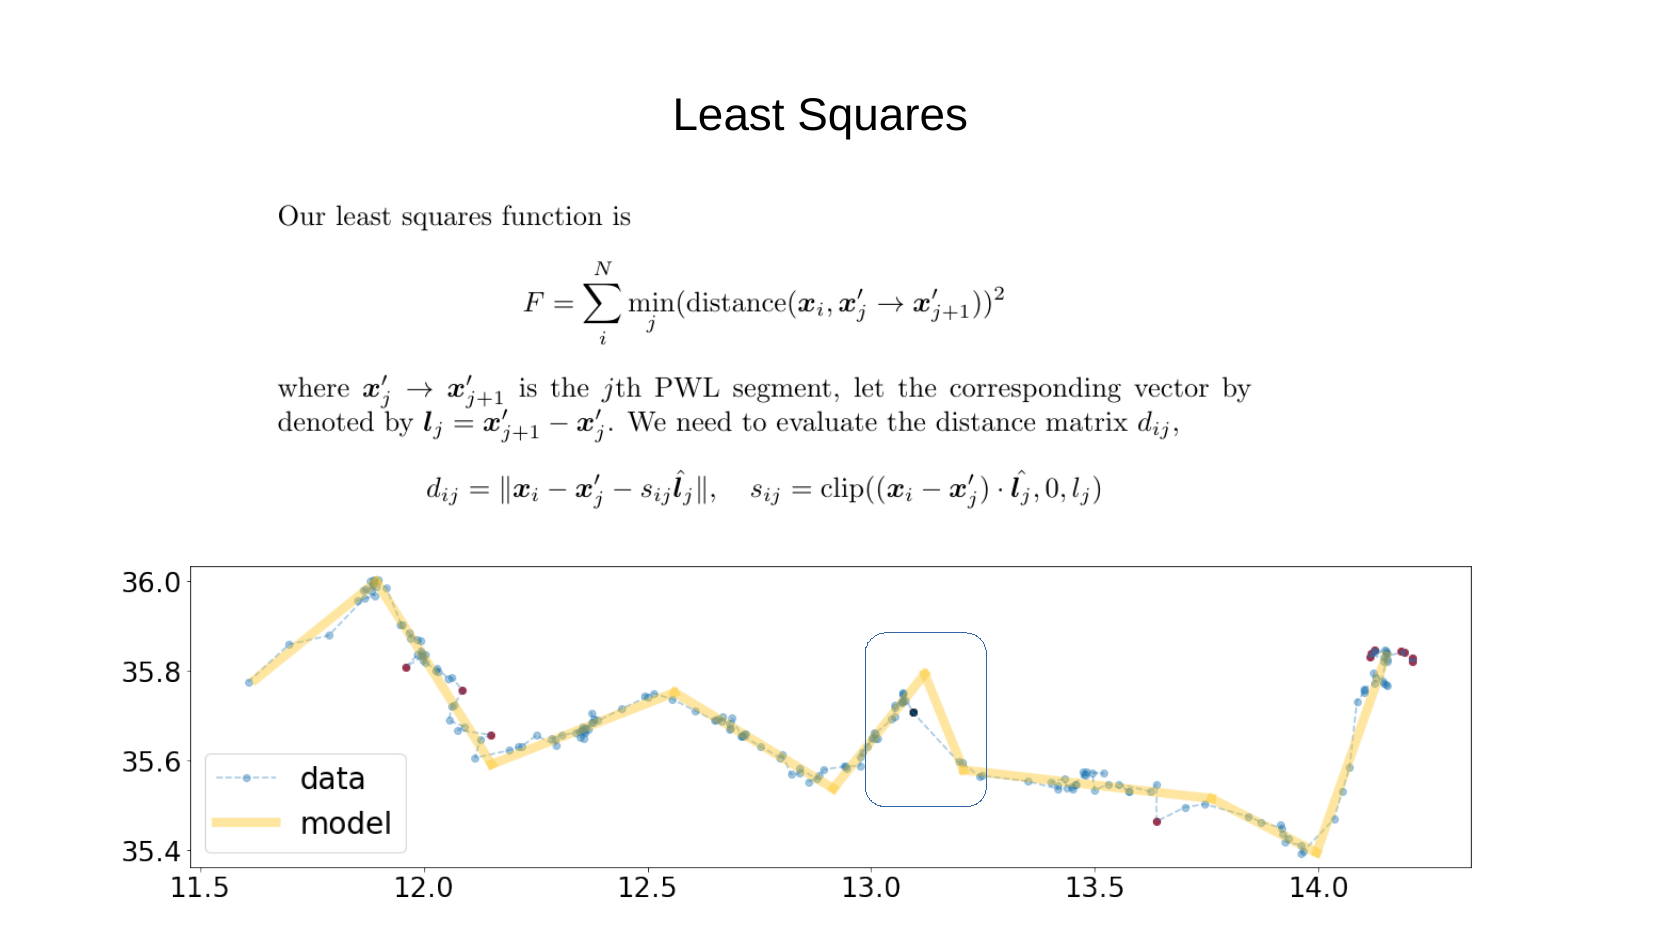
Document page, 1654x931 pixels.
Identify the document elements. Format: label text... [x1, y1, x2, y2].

picture [262, 192, 1294, 530]
text_box [865, 632, 987, 807]
title Least Squares [82, 37, 1571, 193]
picture [112, 558, 1479, 911]
